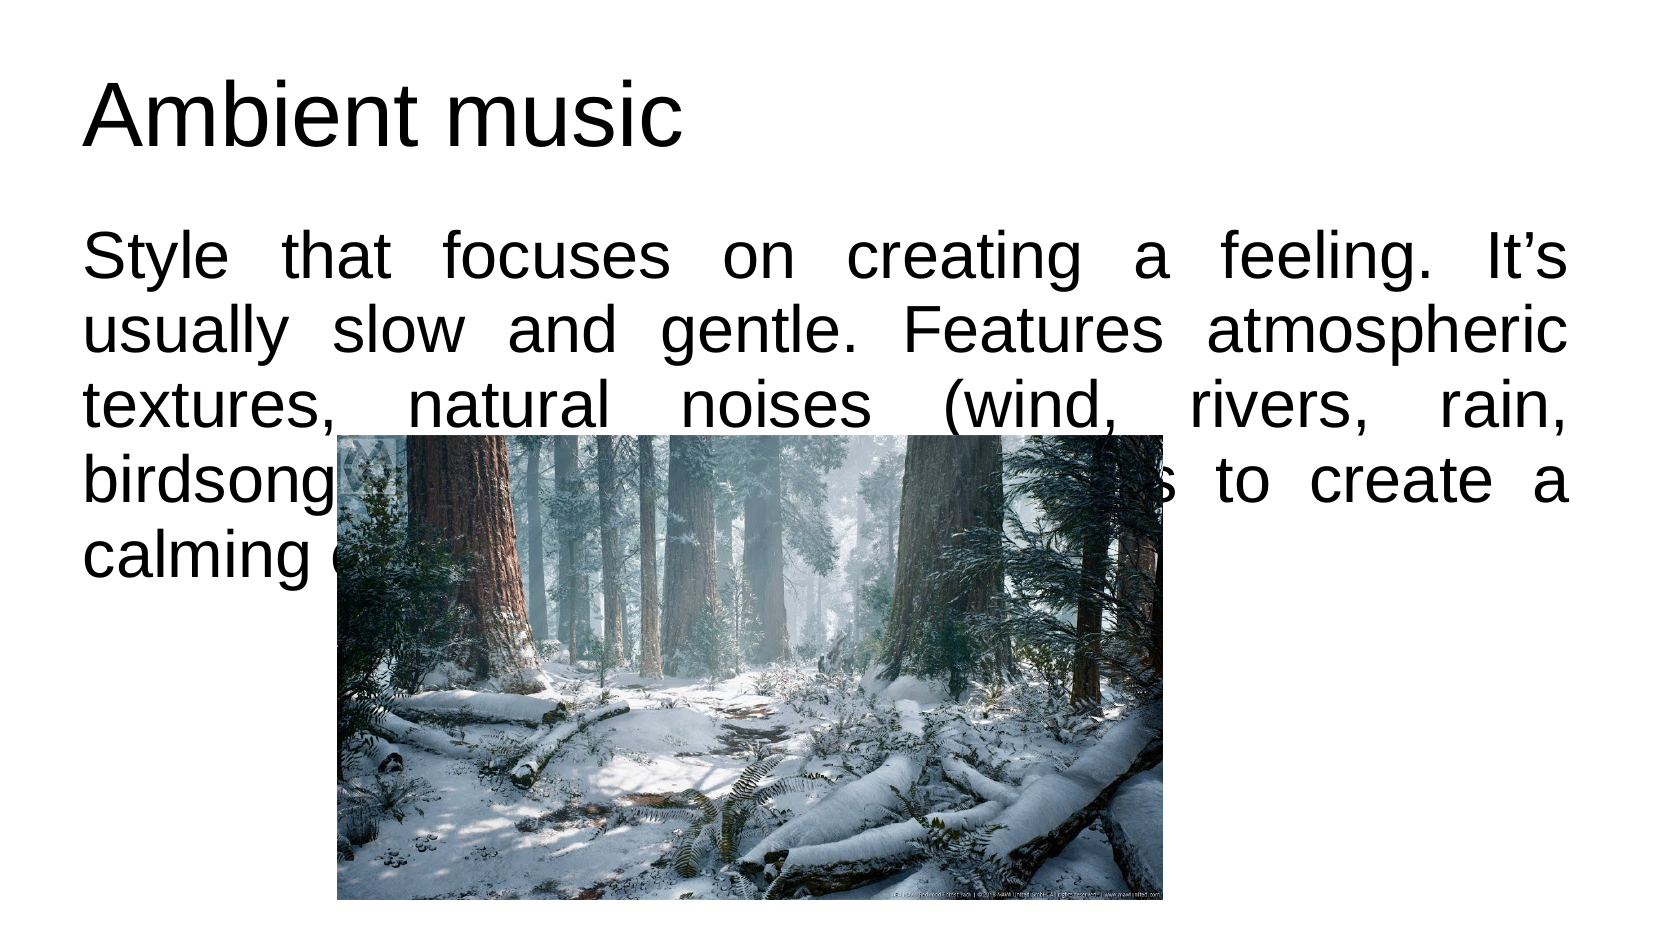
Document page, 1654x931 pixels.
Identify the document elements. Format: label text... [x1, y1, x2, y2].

title Ambient music [82, 37, 713, 193]
picture [337, 435, 1163, 901]
list Style that focuses on creating a feeling. It’s usually slow and gentle. Features atmospheric textures, natural noises (wind, rivers, rain, birdsong), blending these elements to create a calming experience. [82, 217, 1571, 758]
